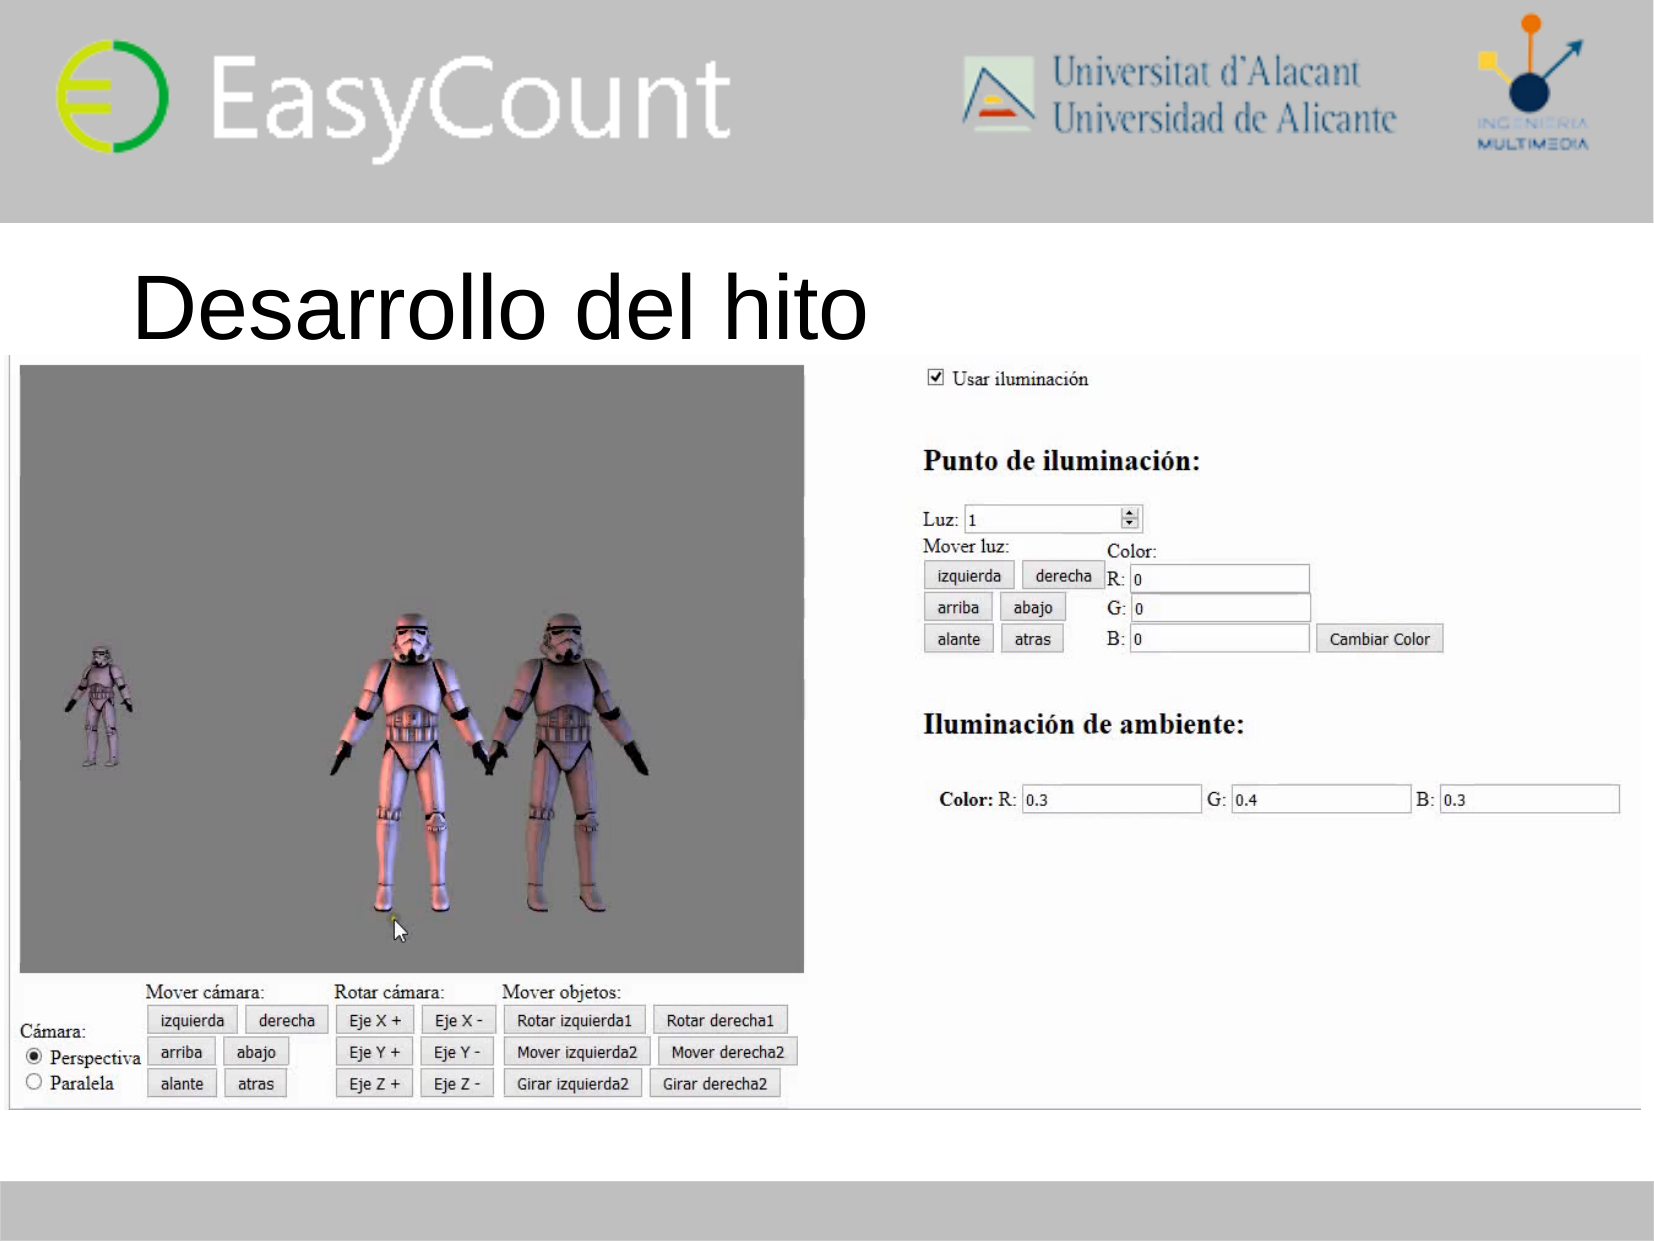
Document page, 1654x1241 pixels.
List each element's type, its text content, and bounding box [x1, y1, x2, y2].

text_box [0, 1181, 1654, 1241]
picture [0, 0, 1654, 223]
text_box [3, 354, 1642, 1111]
text_box Desarrollo del hito [116, 248, 886, 354]
